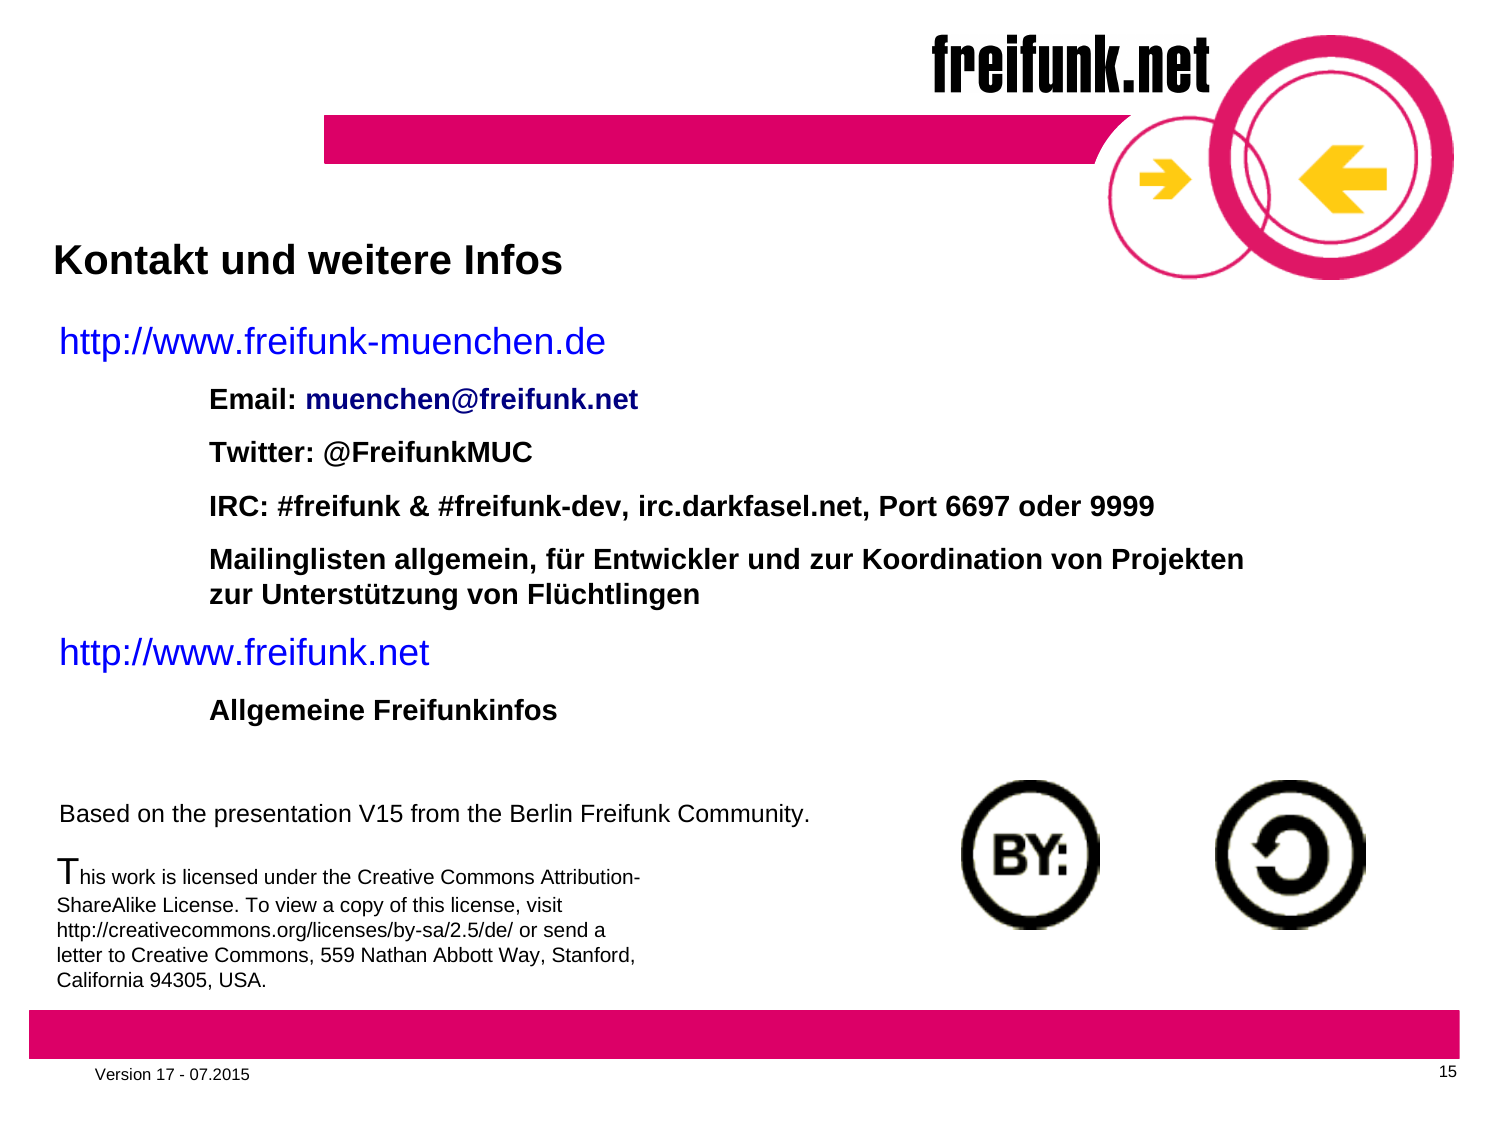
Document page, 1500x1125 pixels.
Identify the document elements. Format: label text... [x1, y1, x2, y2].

picture [932, 34, 1454, 280]
text_box Kontakt und weitere Infos [53, 233, 1046, 313]
text_box http://www.freifunk-muenchen.de Email: muenchen@freifunk.net Twitter: @FreifunkMUC IRC: #freifunk & #freifunk-dev, irc.darkfasel.net, Port 6697 oder 9999 Mailinglisten allgemein, für Entwickler und zur Koordination von Projekten zur Unterstützung von Flüchtlingen http://www.freifunk.net Allgemeine Freifunkinfos Based on the presentation V15 from the Berlin Freifunk Community. [59, 317, 1288, 956]
picture [1215, 780, 1366, 930]
text_box This work is licensed under the Creative Commons Attribution-ShareAlike License. To view a copy of this license, visit http://creativecommons.org/licenses/by-sa/2.5/de/ or send a letter to Creative Commons, 559 Nathan Abbott Way, Stanford, California 94305, USA. [56, 847, 645, 1000]
picture [961, 780, 1100, 930]
